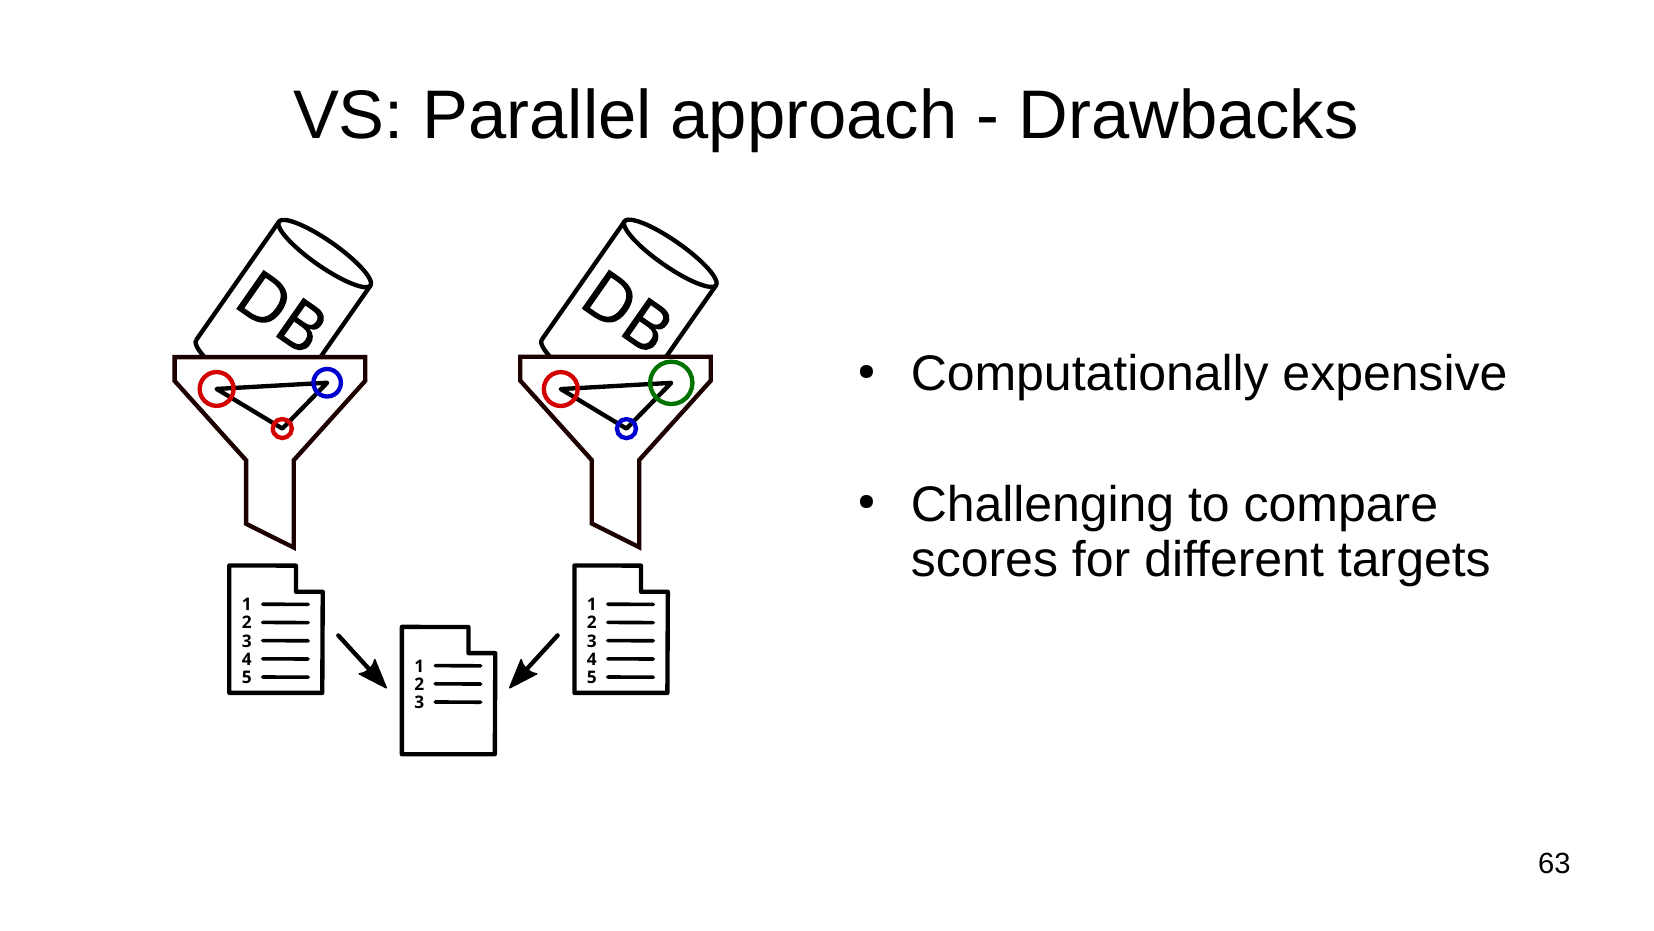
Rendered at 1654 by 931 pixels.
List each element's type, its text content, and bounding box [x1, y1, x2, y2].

list Computationally expensive Challenging to compare scores for different targets [840, 345, 1567, 885]
picture [172, 217, 719, 757]
title VS: Parallel approach - Drawbacks [82, 36, 1571, 193]
